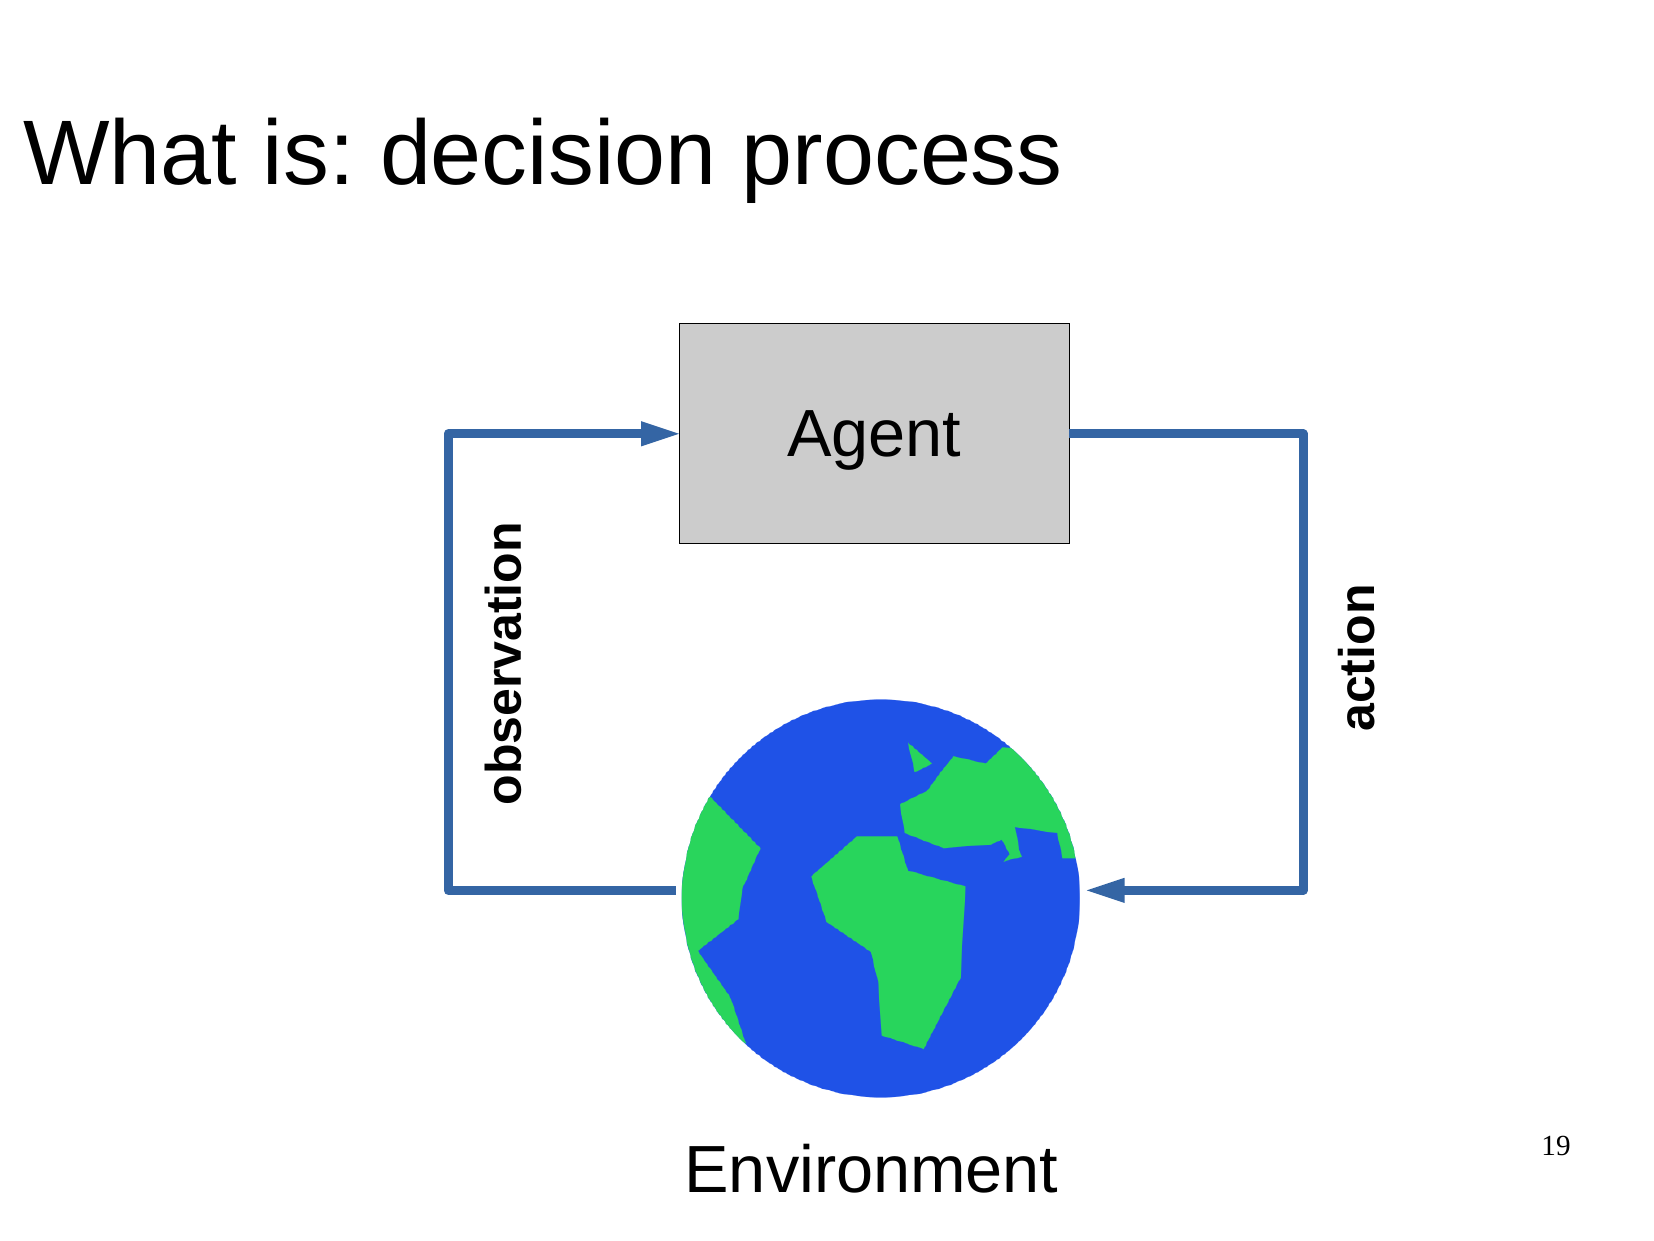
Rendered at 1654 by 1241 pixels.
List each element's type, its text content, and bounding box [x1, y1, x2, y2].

text_box Environment [600, 1124, 1143, 1214]
text_box action [1321, 569, 1393, 747]
text_box observation [468, 507, 540, 821]
title What is: decision process [23, 49, 1512, 257]
text_box Agent [679, 323, 1070, 544]
picture [555, 654, 1206, 1142]
